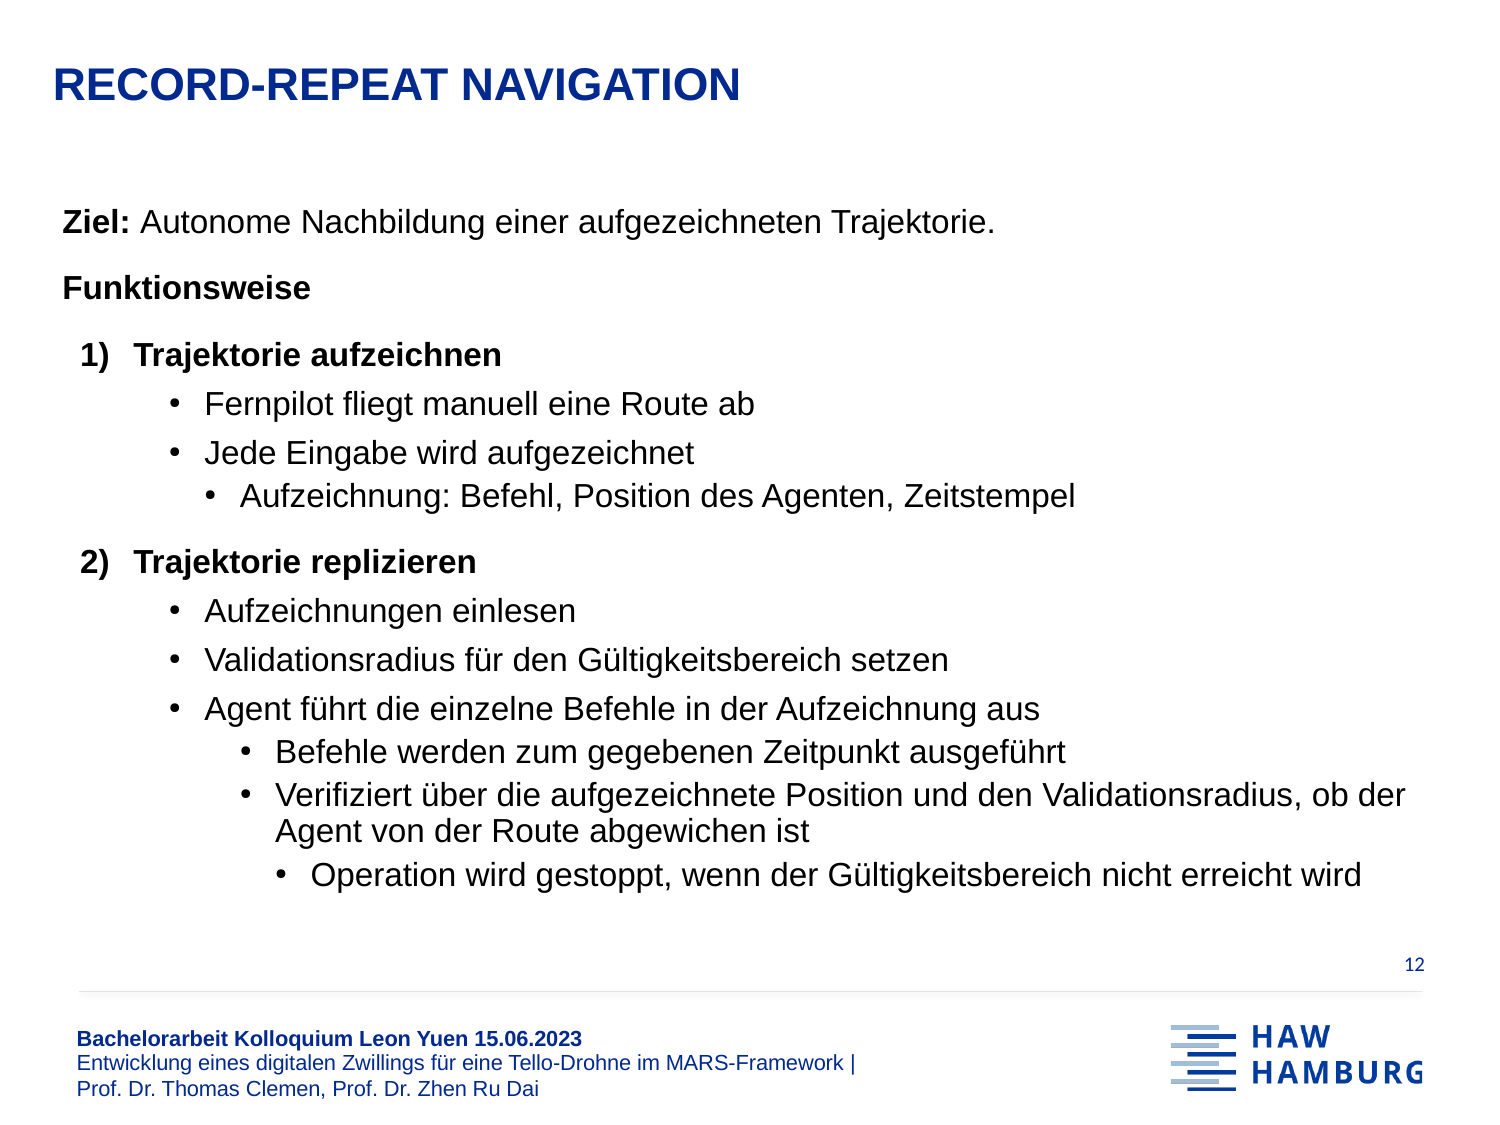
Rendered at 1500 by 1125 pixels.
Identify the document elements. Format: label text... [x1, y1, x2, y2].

list Ziel: Autonome Nachbildung einer aufgezeichneten Trajektorie. Funktionsweise Trajektorie aufzeichnen Fernpilot fliegt manuell eine Route ab Jede Eingabe wird aufgezeichnet Aufzeichnung: Befehl, Position des Agenten, Zeitstempel Trajektorie replizieren Aufzeichnungen einlesen Validationsradius für den Gültigkeitsbereich setzen Agent führt die einzelne Befehle in der Aufzeichnung aus Befehle werden zum gegebenen Zeitpunkt ausgeführt Verifiziert über die aufgezeichnete Position und den Validationsradius, ob der Agent von der Route abgewichen ist Operation wird gestoppt, wenn der Gültigkeitsbereich nicht erreicht wird [62, 203, 1426, 938]
title RECORD-REPEAT NAVIGATION [52, 0, 1403, 179]
